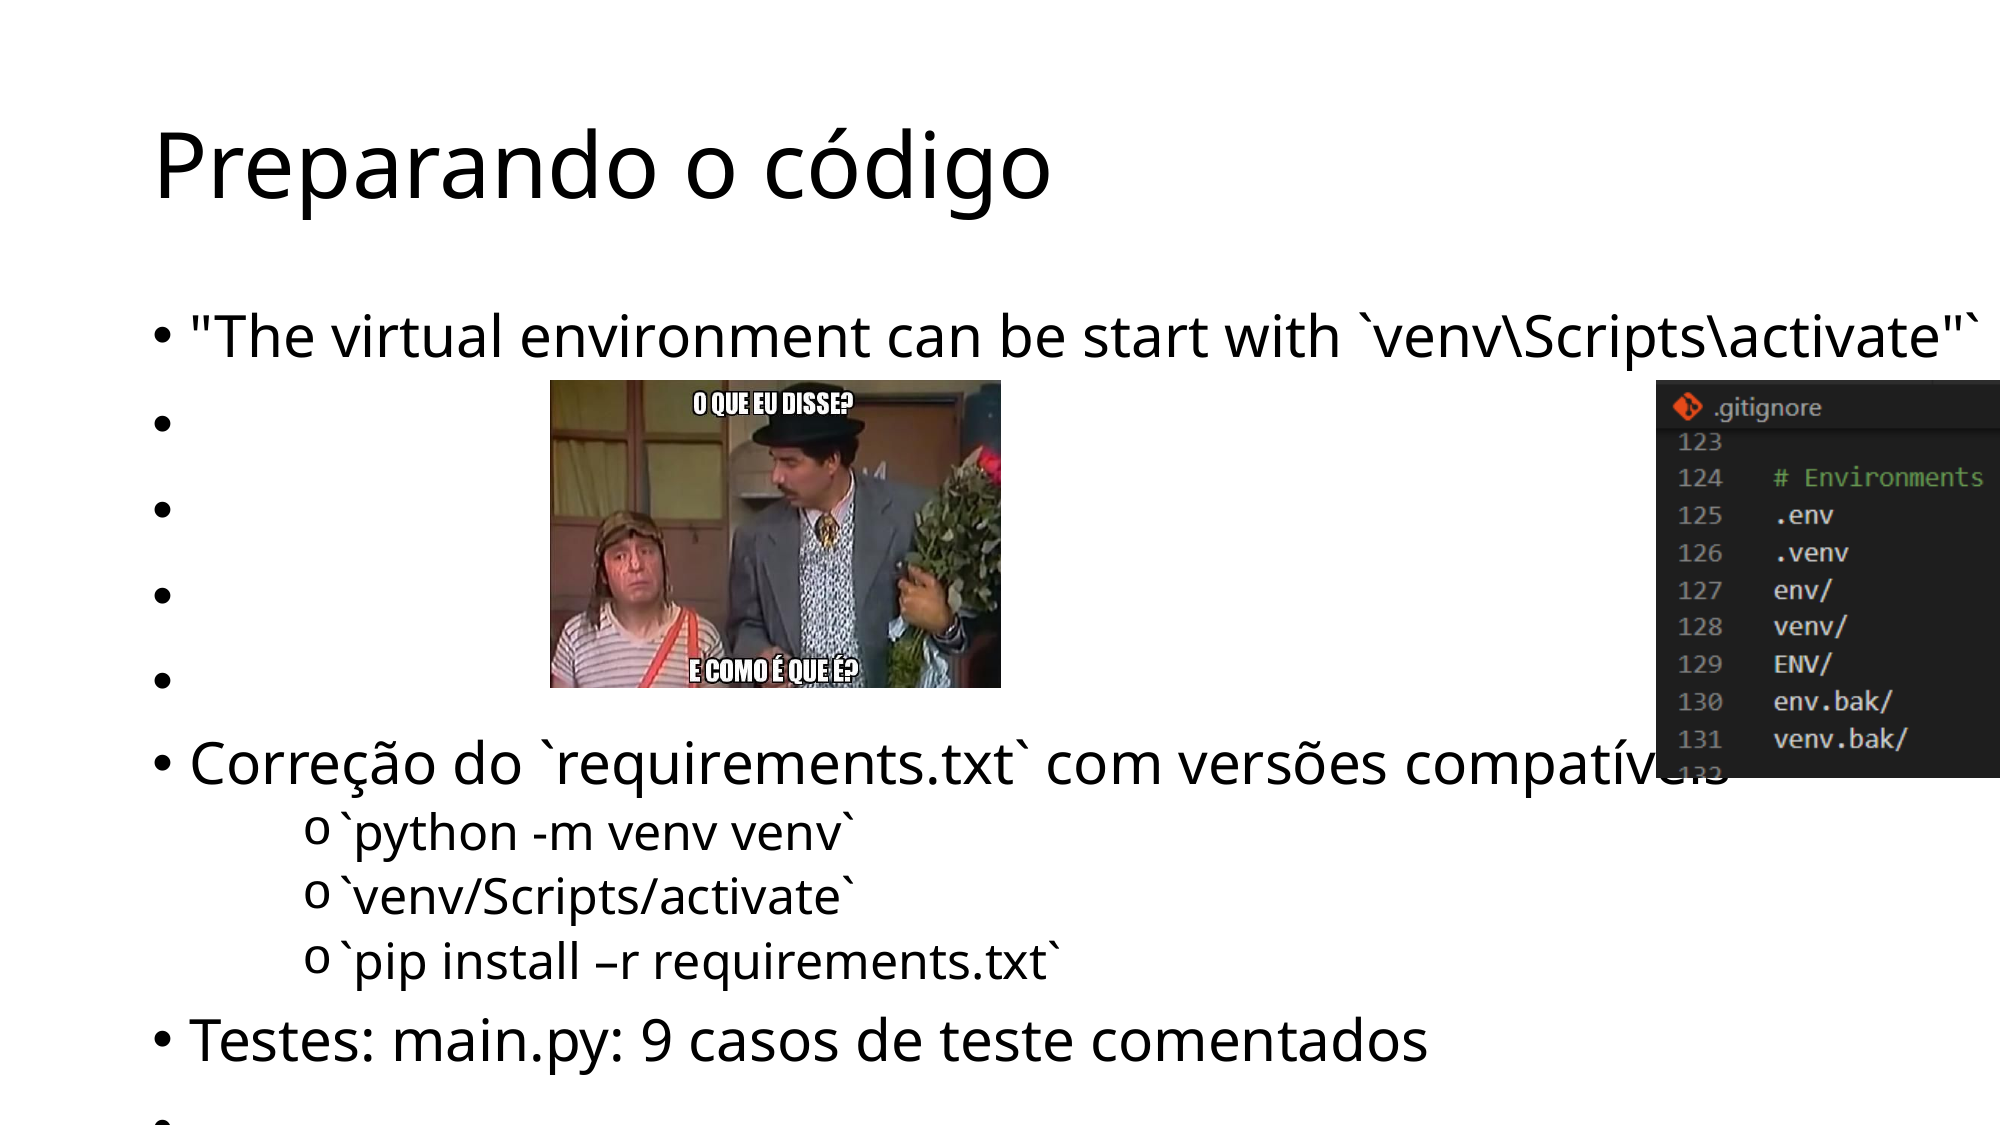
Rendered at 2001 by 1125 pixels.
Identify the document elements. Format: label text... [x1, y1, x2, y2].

list "The virtual environment can be start with `venv\Scripts\activate"` Correção do `requirements.txt` com versões compatíveis `python -m venv venv` `venv/Scripts/activate` `pip install –r requirements.txt` Testes: main.py: 9 casos de teste comentados [137, 299, 2000, 1125]
picture [550, 380, 1001, 688]
picture [1656, 380, 2000, 778]
title Preparando o código [137, 59, 1863, 278]
